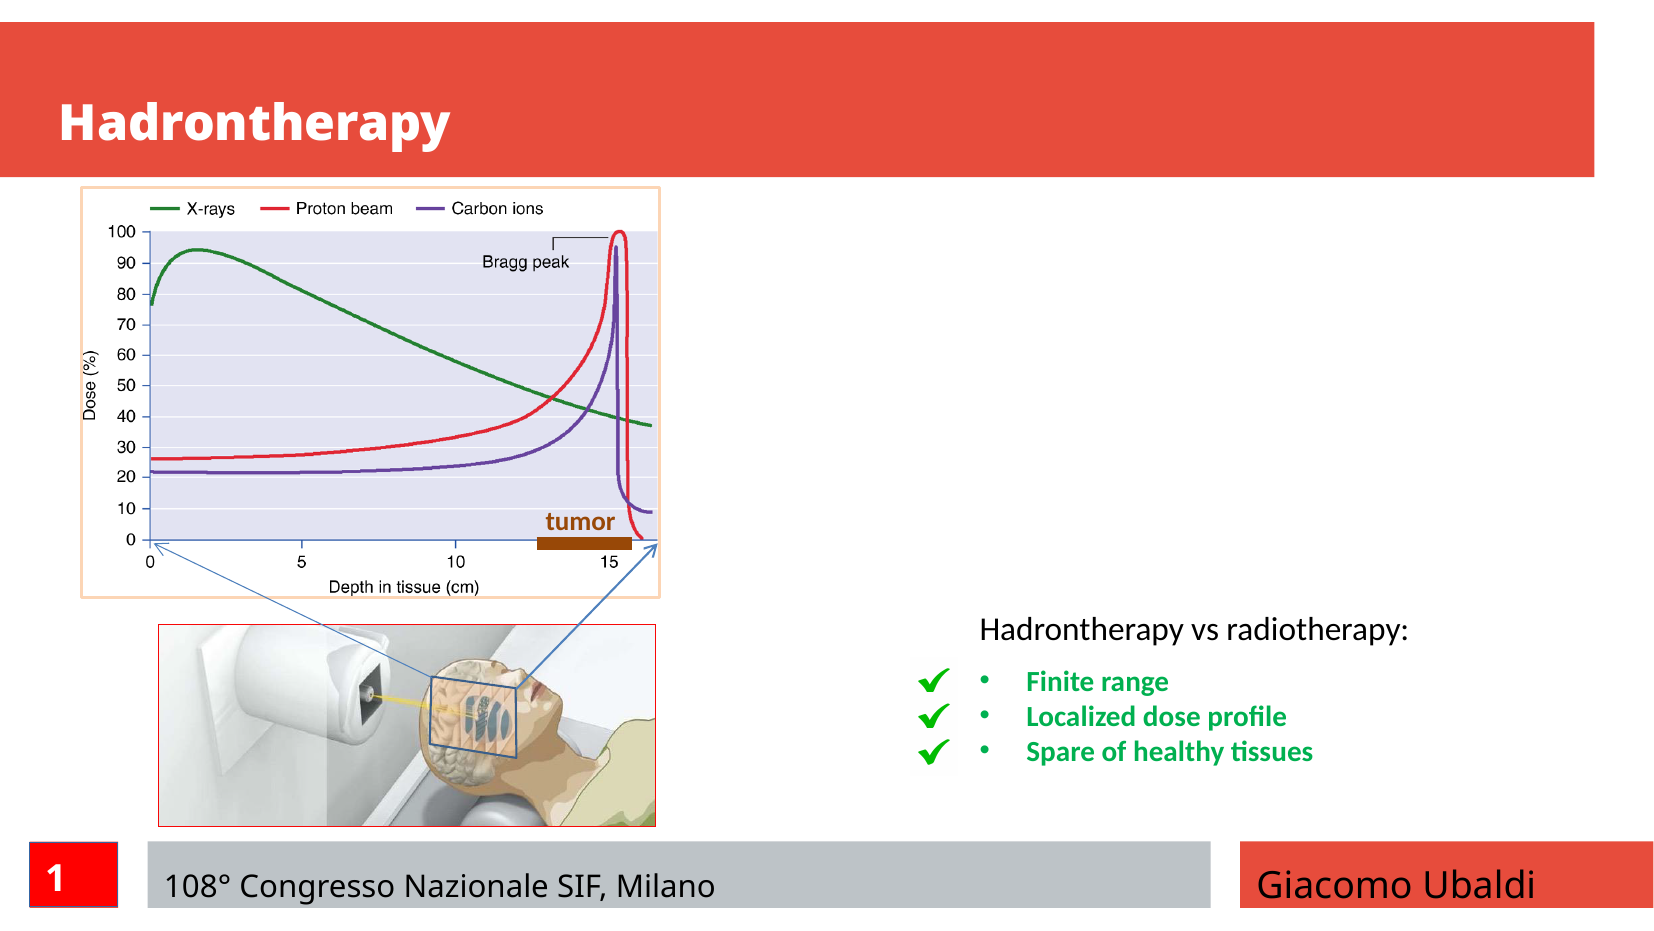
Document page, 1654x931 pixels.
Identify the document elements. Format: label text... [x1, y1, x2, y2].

picture [609, 546, 658, 596]
text_box [29, 842, 118, 907]
picture [82, 188, 658, 596]
picture [158, 624, 656, 827]
picture [325, 624, 576, 687]
text_box 1 [30, 844, 86, 903]
picture [910, 657, 958, 776]
text_box tumor [530, 496, 631, 544]
text_box [429, 676, 517, 758]
text_box 108° Congresso Nazionale SIF, Milano [149, 856, 772, 908]
title Hadrontherapy [59, 44, 1595, 156]
text_box Hadrontherapy vs radiotherapy: Finite range Localized dose profile Spare of healthy tissues [964, 599, 1426, 855]
text_box Giacomo Ubaldi [1241, 850, 1568, 910]
